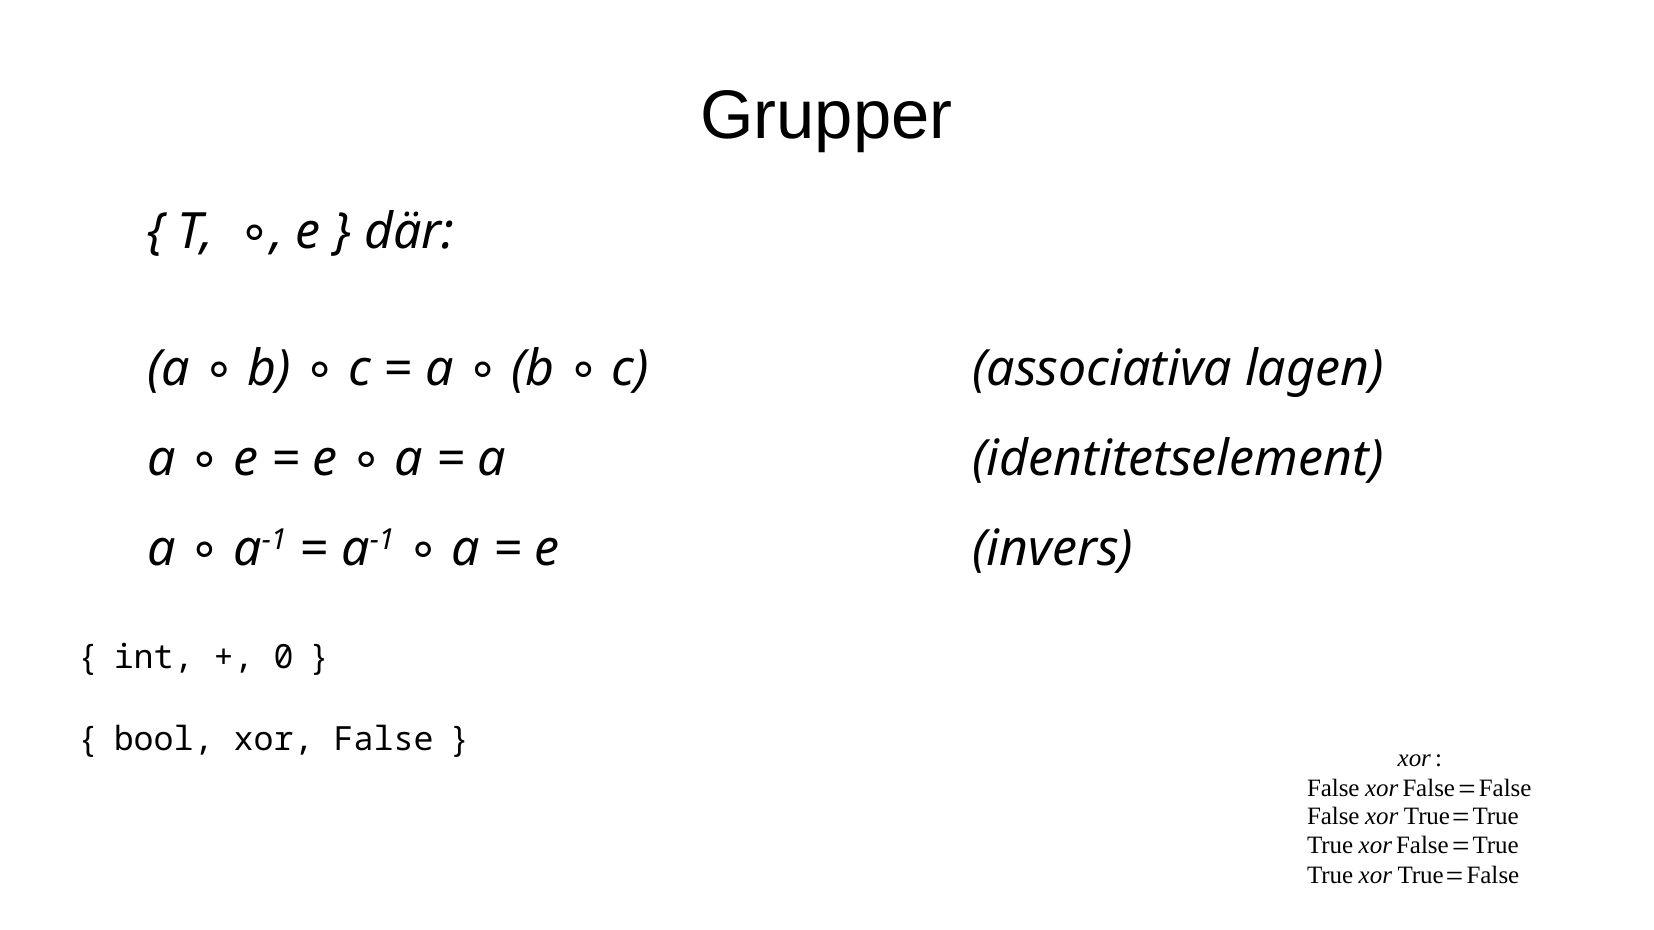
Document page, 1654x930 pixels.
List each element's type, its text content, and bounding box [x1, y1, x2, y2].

text_box { int, +, 0 } { bool, xor, False } [82, 537, 1571, 930]
title Grupper [82, 36, 1571, 193]
chart [1300, 744, 1538, 889]
list { T, ∘, e } där: (a ∘ b) ∘ c = a ∘ (b ∘ c) (associativa lagen) a ∘ e = e ∘ a = a (identitetselement) a ∘ a-1 = a-1 ∘ a = e (invers) [76, 195, 1565, 735]
